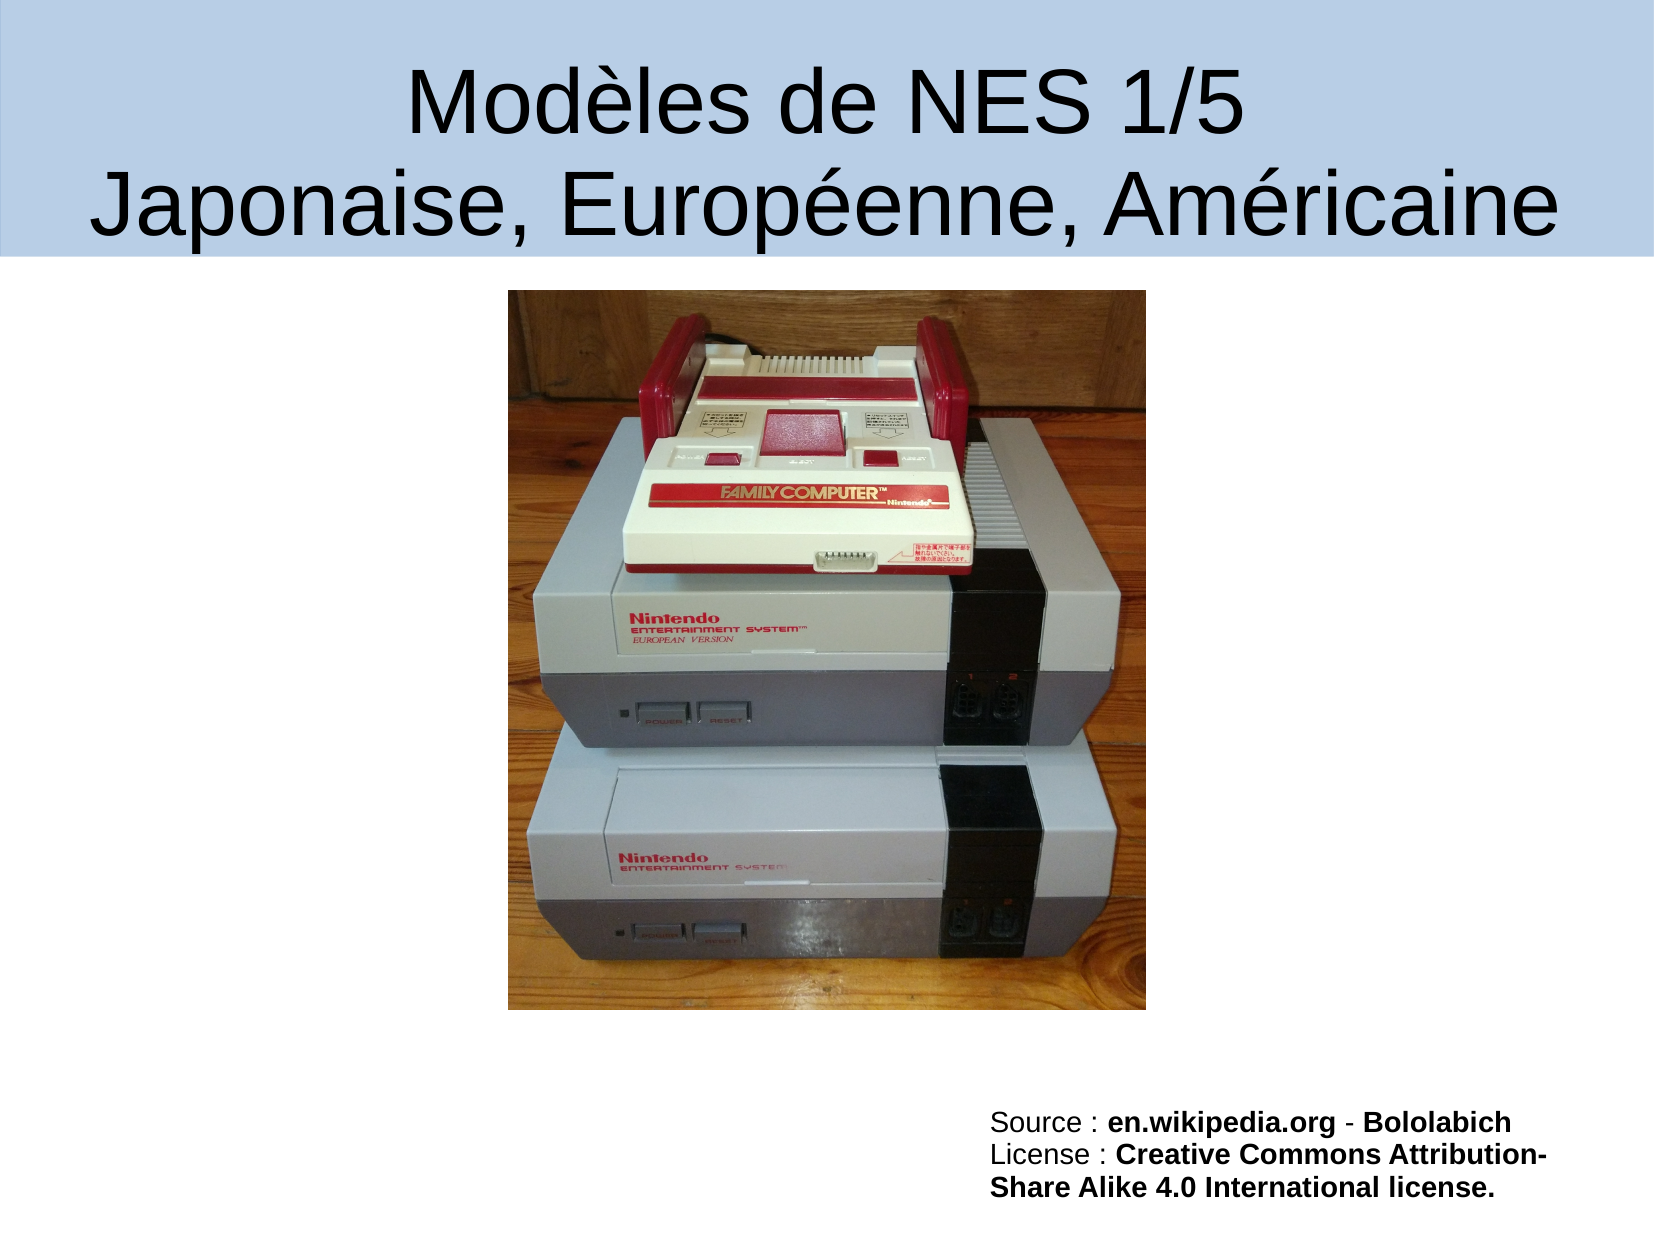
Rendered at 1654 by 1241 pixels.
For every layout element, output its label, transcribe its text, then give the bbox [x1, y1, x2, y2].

title Modèles de NES 1/5 Japonaise, Européenne, Américaine [82, 49, 1571, 257]
picture [508, 290, 1146, 1010]
text_box Source : en.wikipedia.org - Bololabich License : Creative Commons Attribution-Share Alike 4.0 International license. [975, 1098, 1642, 1217]
